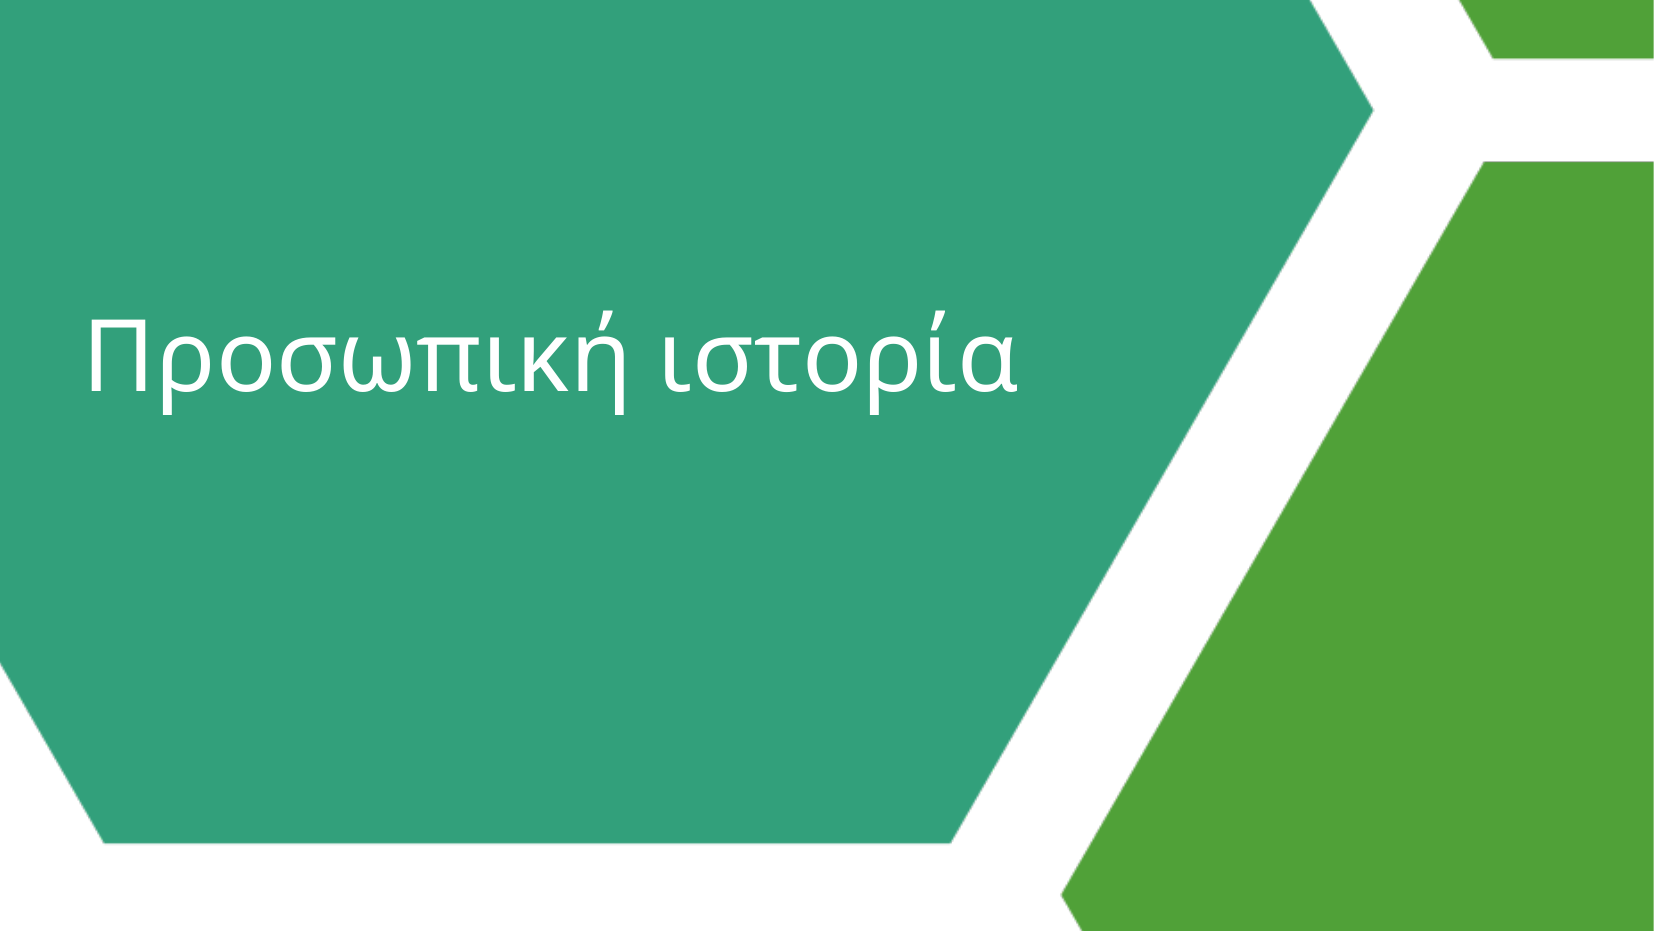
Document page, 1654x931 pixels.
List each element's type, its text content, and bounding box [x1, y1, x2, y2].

title Προσωπική ιστορία [82, 219, 1218, 486]
picture [0, 0, 1654, 931]
